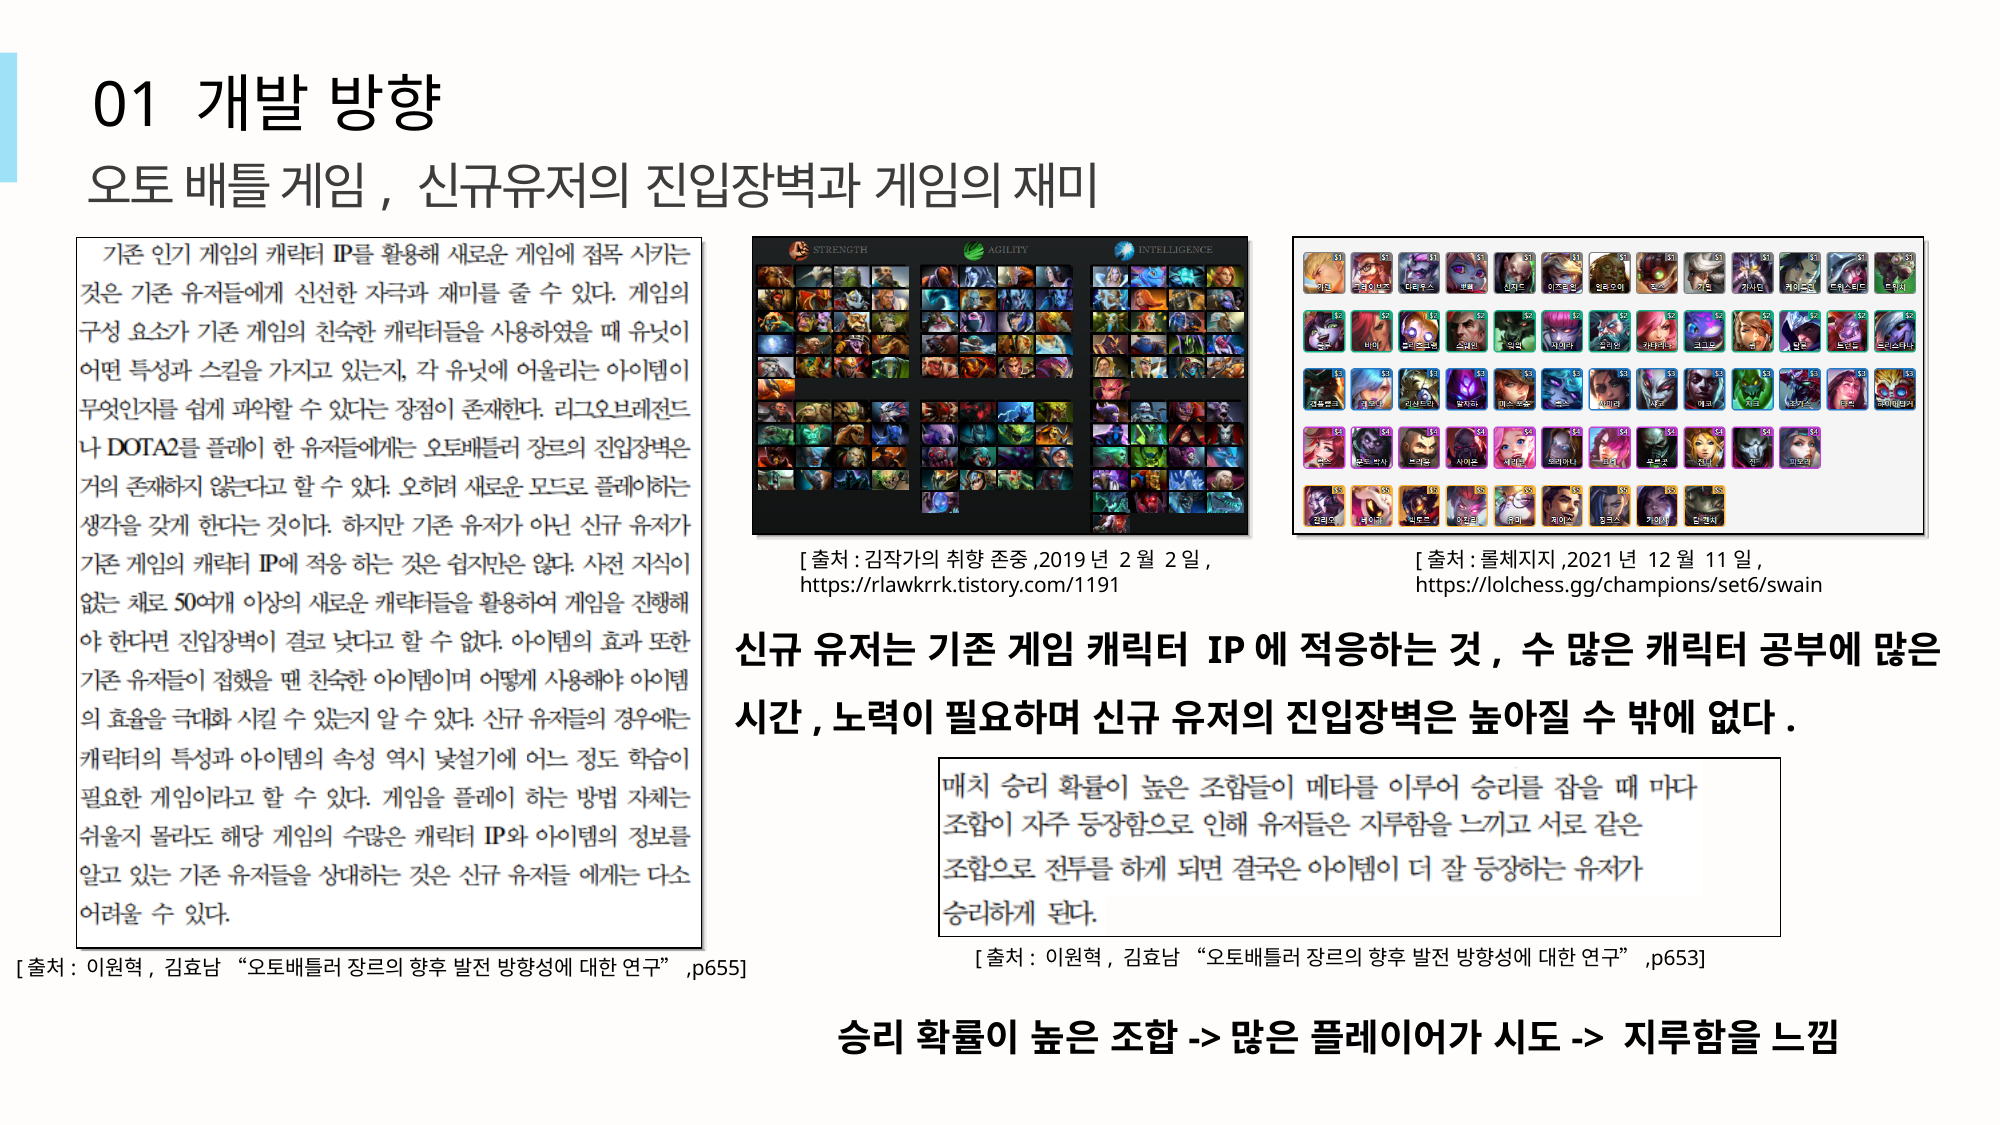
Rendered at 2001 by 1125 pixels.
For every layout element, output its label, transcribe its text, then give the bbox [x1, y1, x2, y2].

picture [939, 758, 1780, 936]
text_box 신규 유저는 기존 게임 캐릭터 IP에 적응하는 것, 수 많은 캐릭터 공부에 많은 시간,노력이 필요하며 신규 유저의 진입장벽은 높아질 수 밖에 없다. [719, 596, 2000, 740]
text_box 승리 확률이 높은 조합->많은 플레이어가 시도-> 지루함을 느낌 [822, 1006, 1942, 1067]
picture [1293, 237, 1923, 534]
text_box [출처:김작가의 취향 존중,2019년 2월 2일, https://rlawkrrk.tistory.com/1191 [784, 538, 1216, 596]
picture [753, 237, 1247, 534]
text_box [출처: 이원혁, 김효남 “오토배틀러 장르의 향후 발전 방향성에 대한 연구”,p655] [1, 947, 777, 988]
text_box [출처: 이원혁, 김효남 “오토배틀러 장르의 향후 발전 방향성에 대한 연구”,p653] [960, 937, 1736, 978]
text_box [출처:롤체지지,2021년 12월 11일, https://lolchess.gg/champions/set6/swain [1400, 538, 1827, 596]
picture [77, 238, 701, 947]
text_box 오토 배틀 게임, 신규유저의 진입장벽과 게임의 재미 [71, 147, 1185, 224]
text_box [0, 53, 17, 182]
text_box 01 개발 방향 [77, 56, 482, 148]
